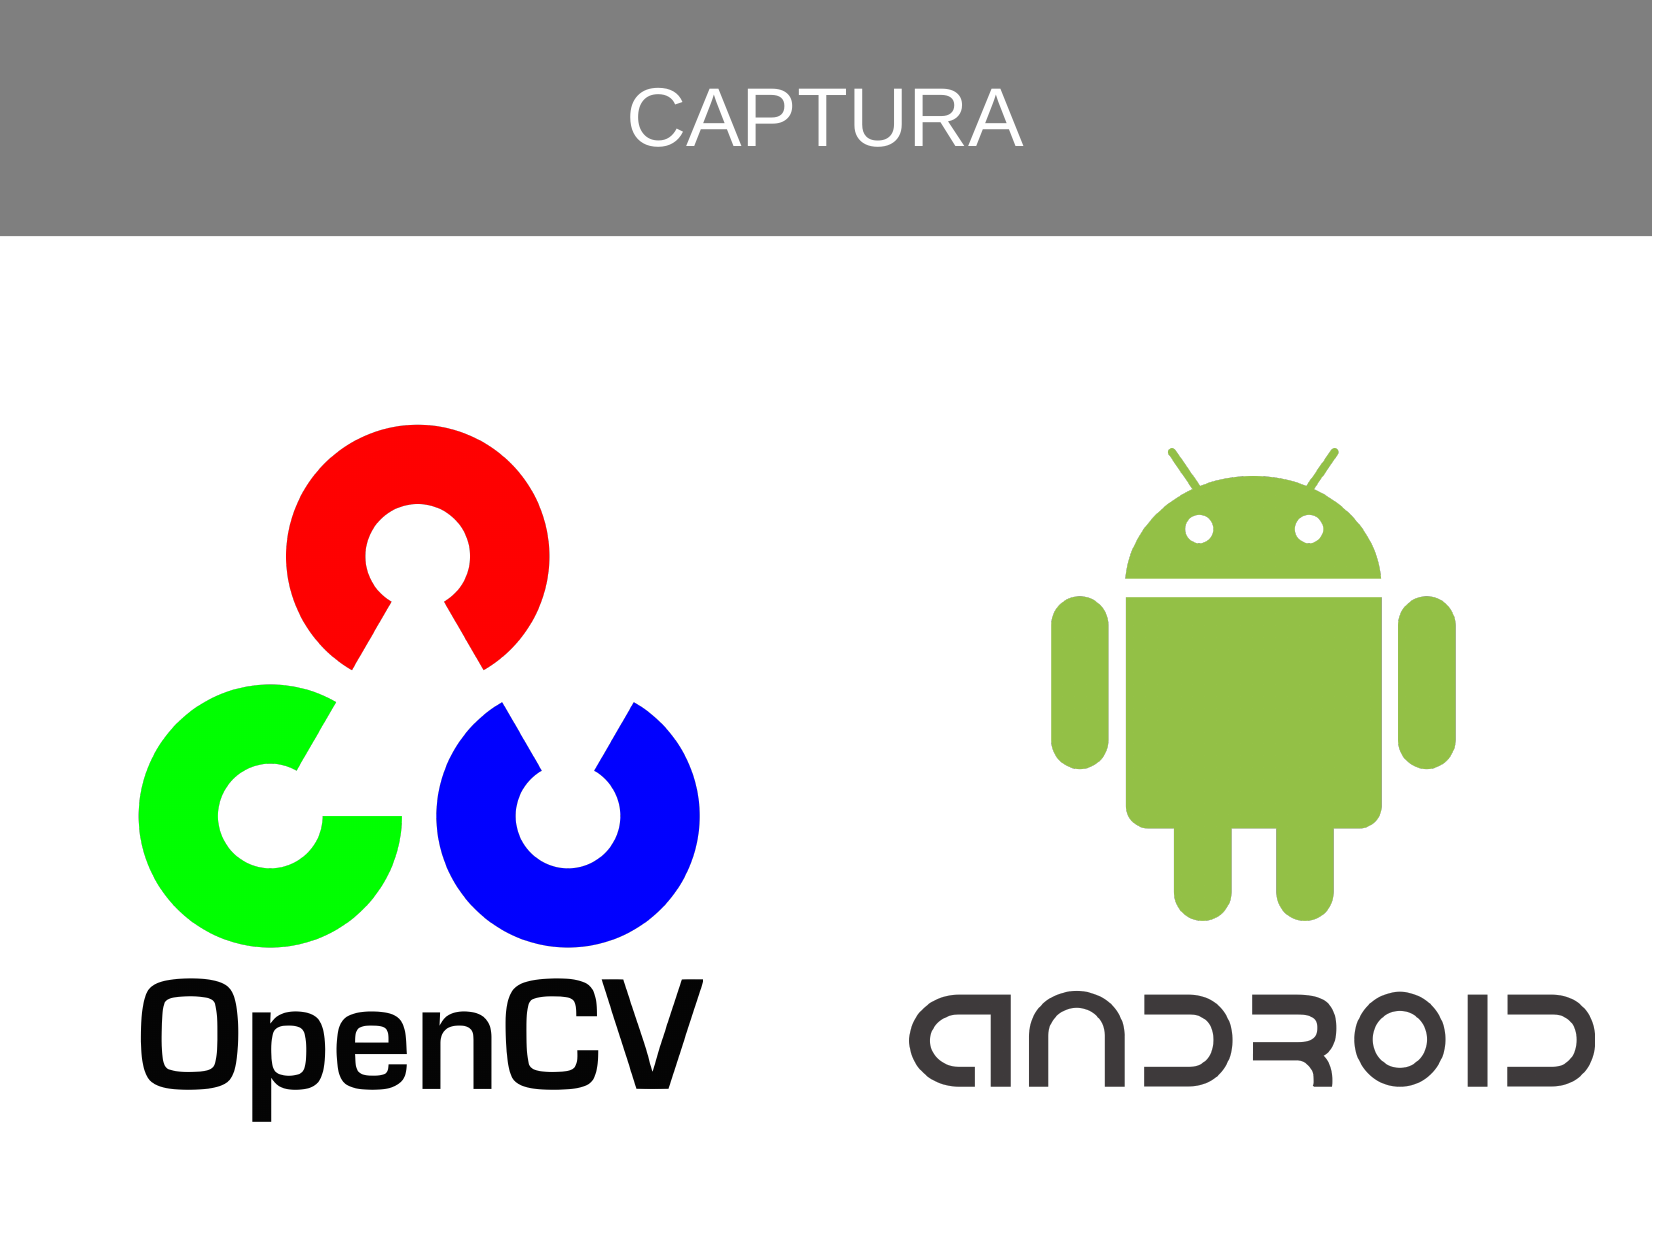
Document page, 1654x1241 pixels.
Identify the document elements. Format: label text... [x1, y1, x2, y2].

text_box CAPTURA [0, 0, 1652, 237]
picture [909, 448, 1595, 1087]
picture [136, 424, 703, 1123]
